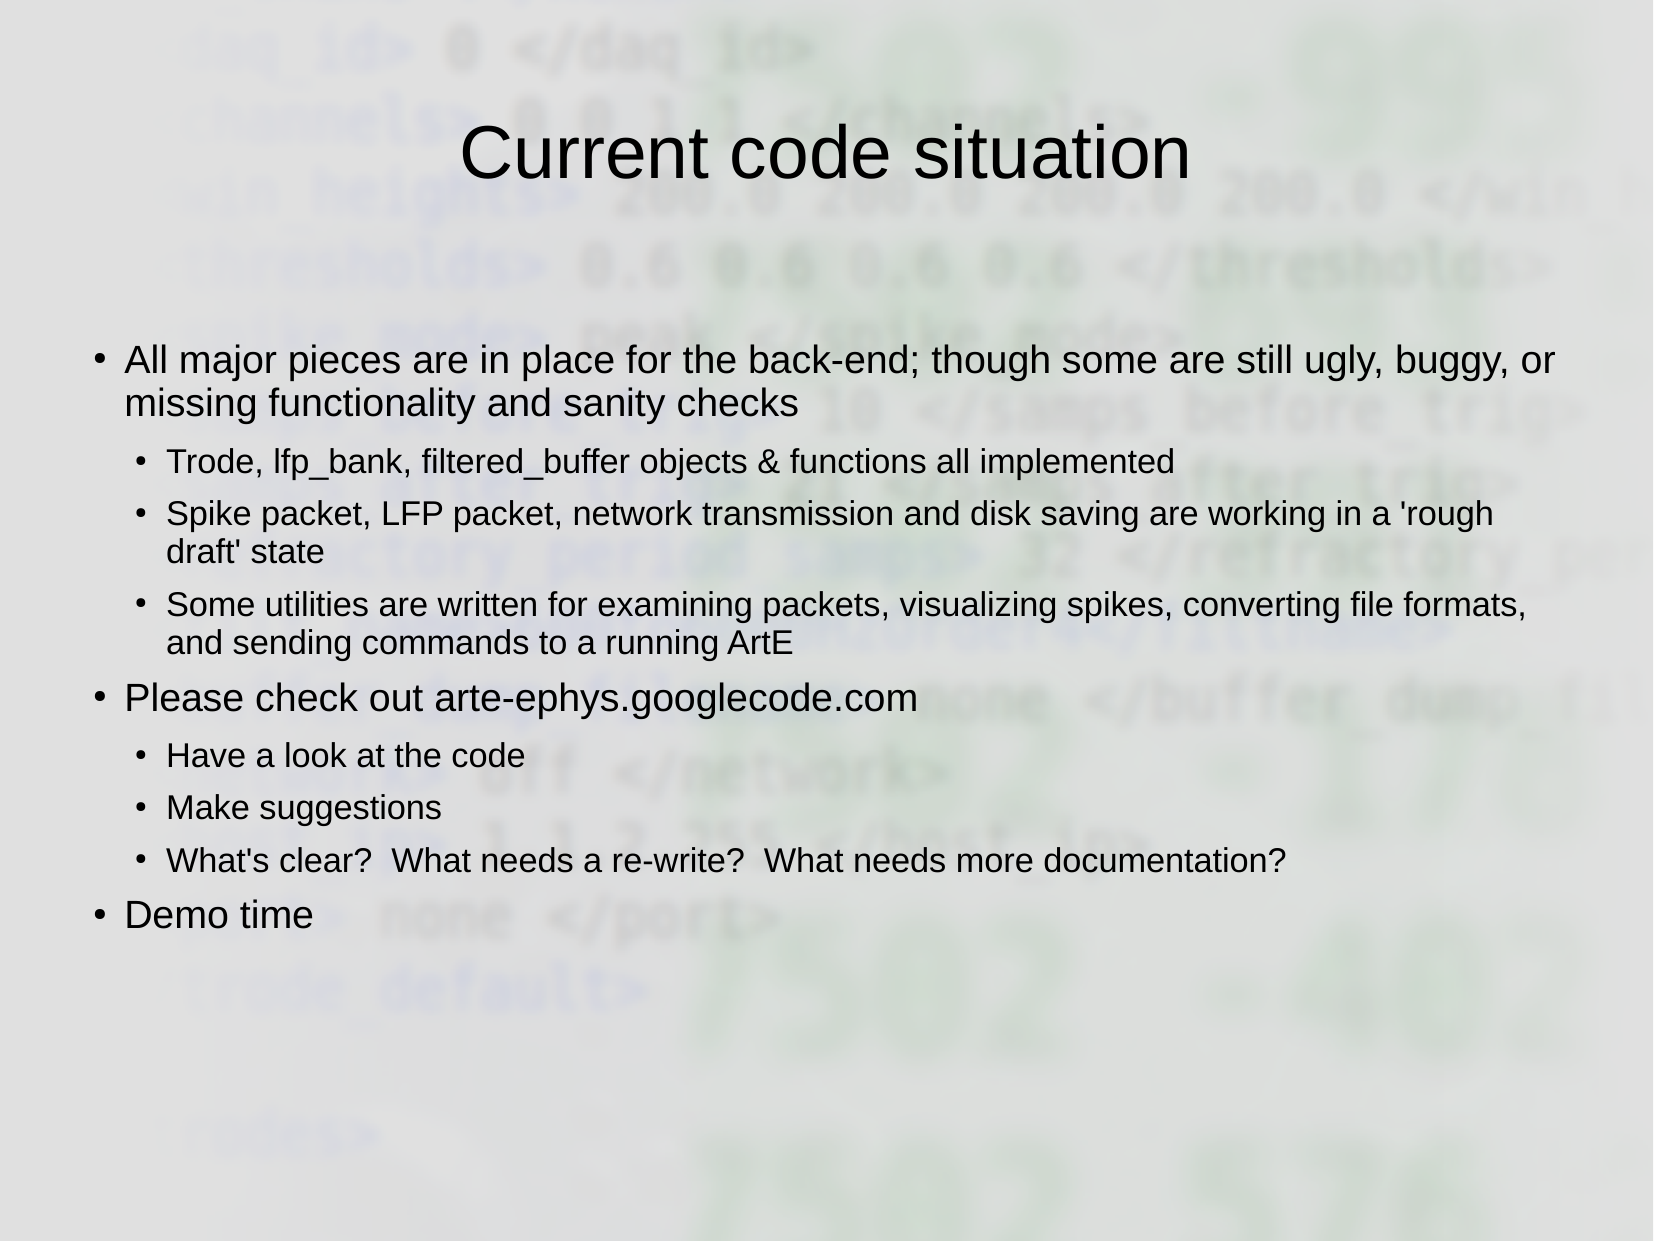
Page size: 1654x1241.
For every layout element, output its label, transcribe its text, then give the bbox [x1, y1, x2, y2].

list All major pieces are in place for the back-end; though some are still ugly, buggy, or missing functionality and sanity checks Trode, lfp_bank, filtered_buffer objects & functions all implemented Spike packet, LFP packet, network transmission and disk saving are working in a 'rough draft' state Some utilities are written for examining packets, visualizing spikes, converting file formats, and sending commands to a running ArtE Please check out arte-ephys.googlecode.com Have a look at the code Make suggestions What's clear? What needs a re-write? What needs more documentation? Demo time [82, 337, 1575, 948]
picture [0, 0, 1654, 1241]
title Current code situation [82, 49, 1571, 257]
